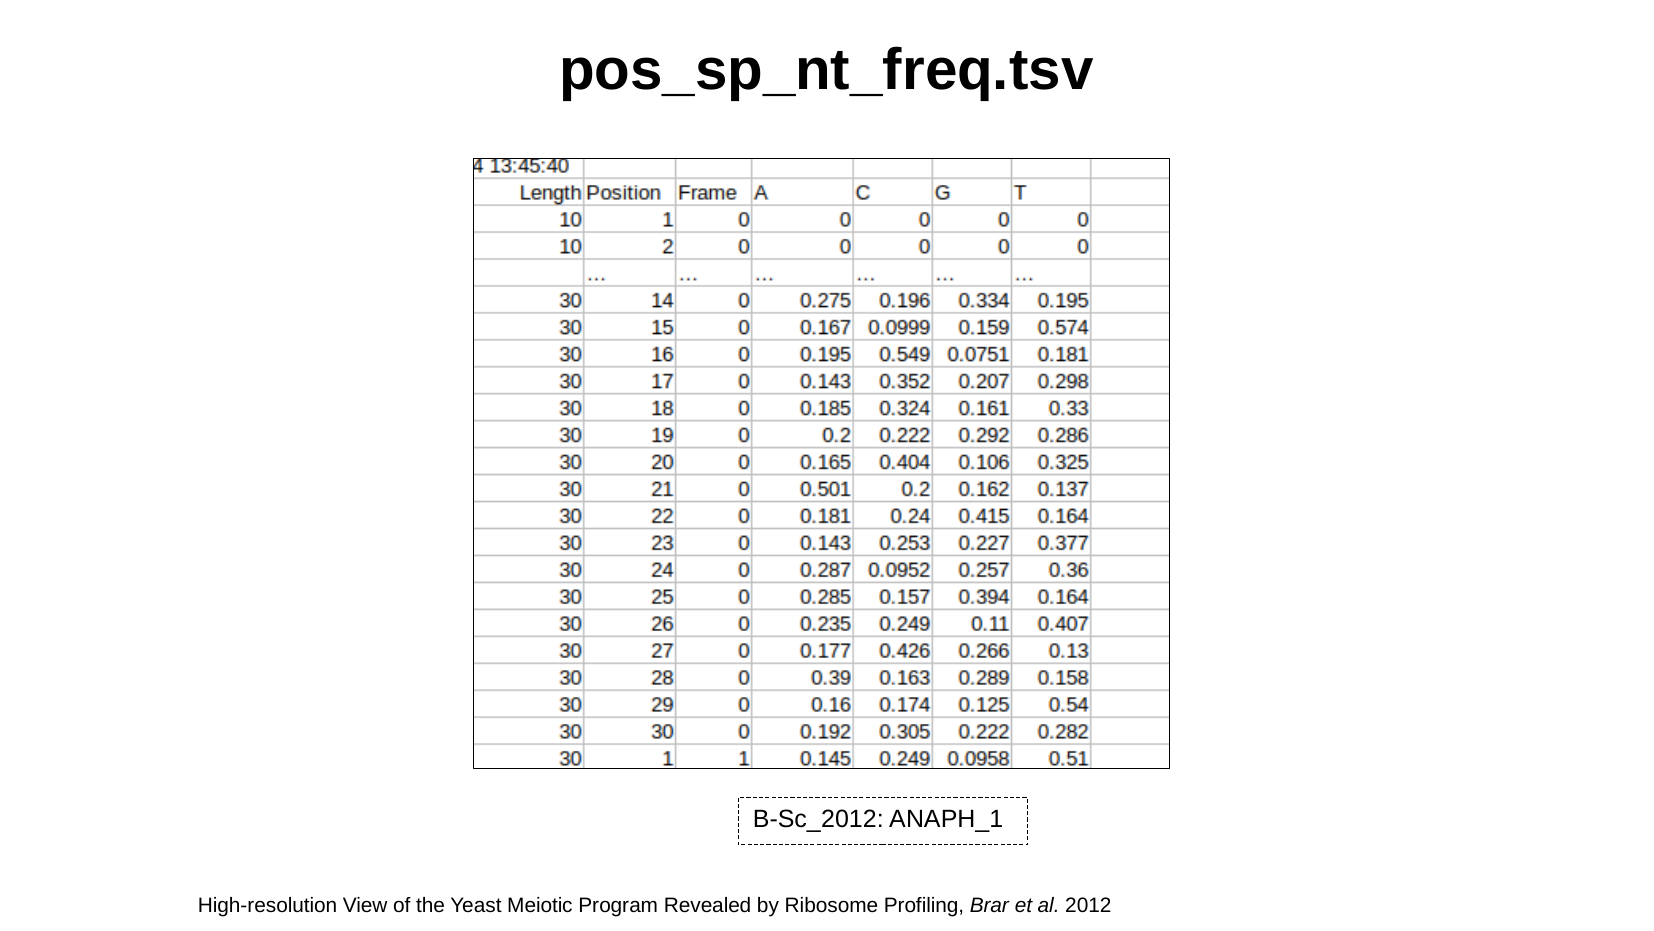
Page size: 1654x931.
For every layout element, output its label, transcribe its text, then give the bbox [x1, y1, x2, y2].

text_box B-Sc_2012: ANAPH_1 [738, 797, 1028, 845]
text_box High-resolution View of the Yeast Meiotic Program Revealed by Ribosome Profiling, Brar et al. 2012 [183, 885, 1648, 924]
title pos_sp_nt_freq.tsv [82, 37, 1571, 193]
picture [473, 159, 1170, 768]
